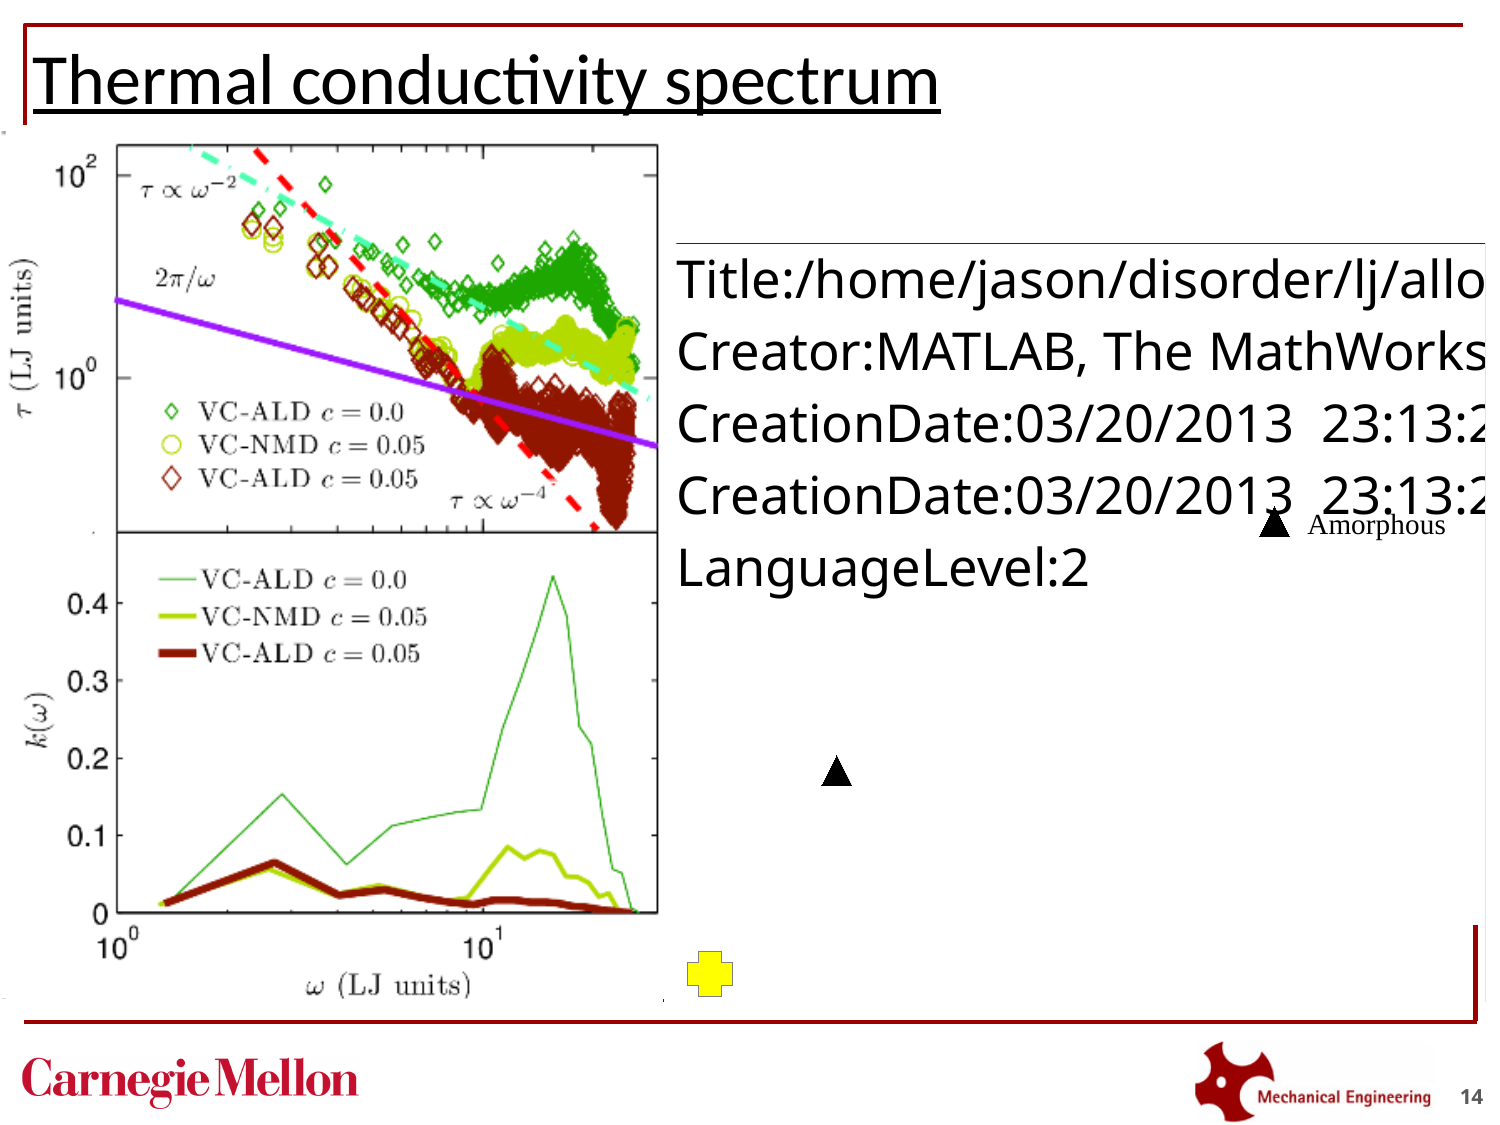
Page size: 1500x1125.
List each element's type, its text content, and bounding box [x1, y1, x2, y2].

text_box [1259, 506, 1290, 537]
text_box Amorphous [1292, 497, 1473, 558]
title Thermal conductivity spectrum [17, 24, 1471, 127]
text_box [821, 755, 852, 786]
picture [1, 131, 1486, 1002]
picture [1192, 1034, 1438, 1125]
picture [16, 1050, 366, 1110]
